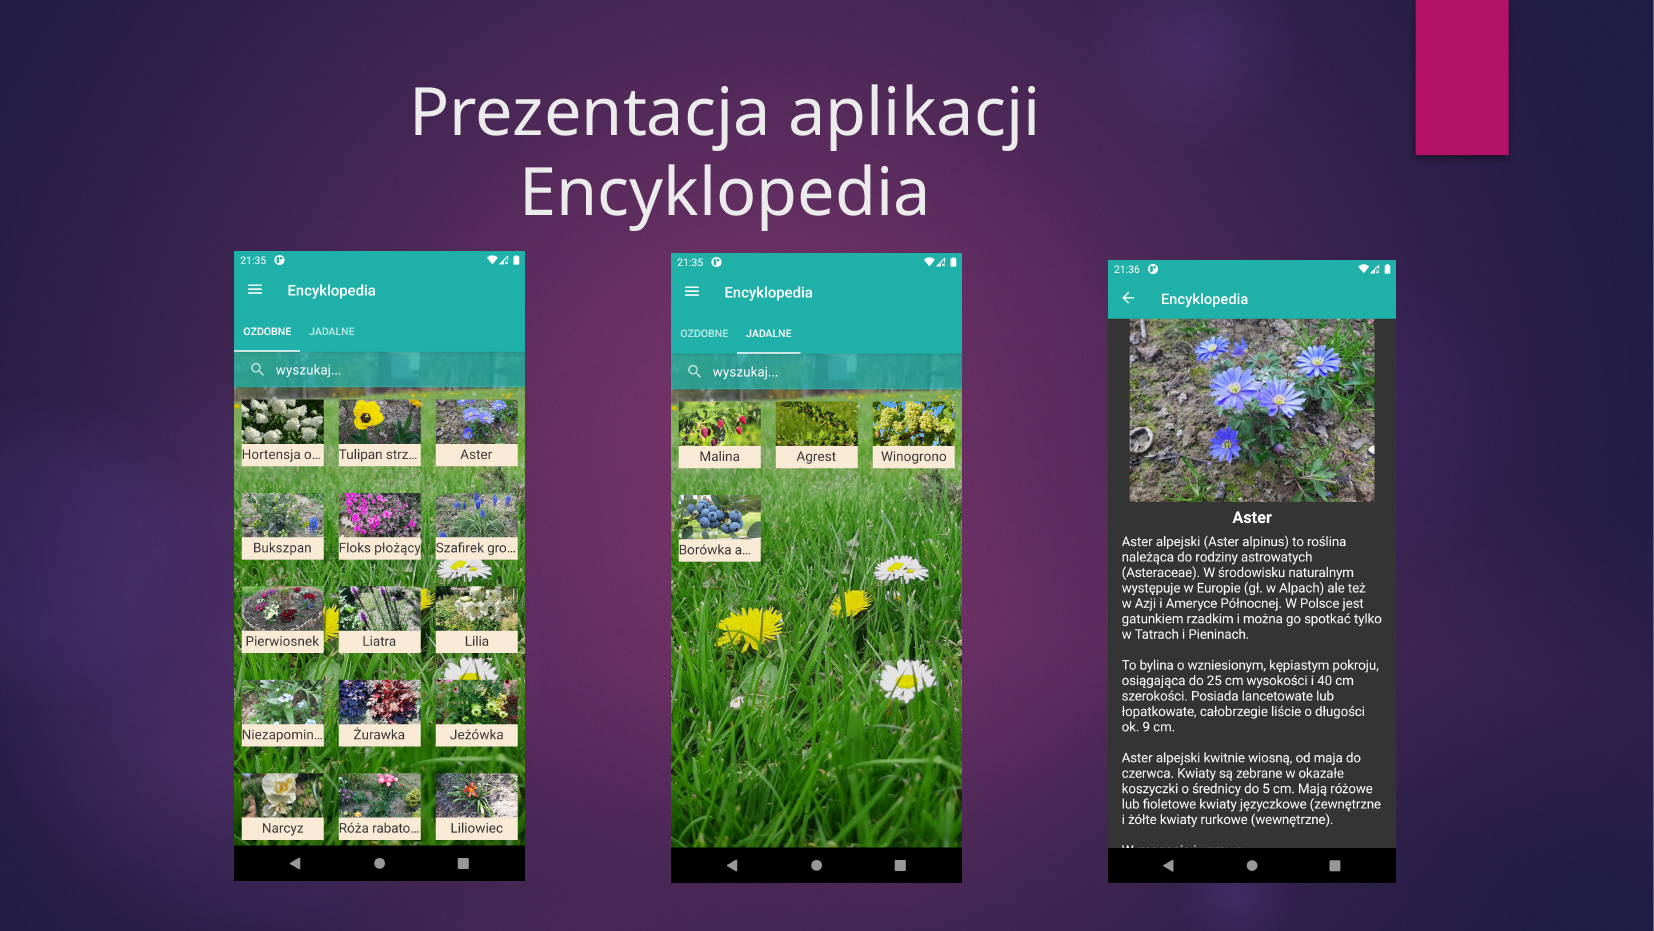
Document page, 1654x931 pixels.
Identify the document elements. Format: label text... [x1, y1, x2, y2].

title Prezentacja aplikacji Encyklopedia [87, 61, 1364, 252]
picture [0, 0, 1654, 931]
